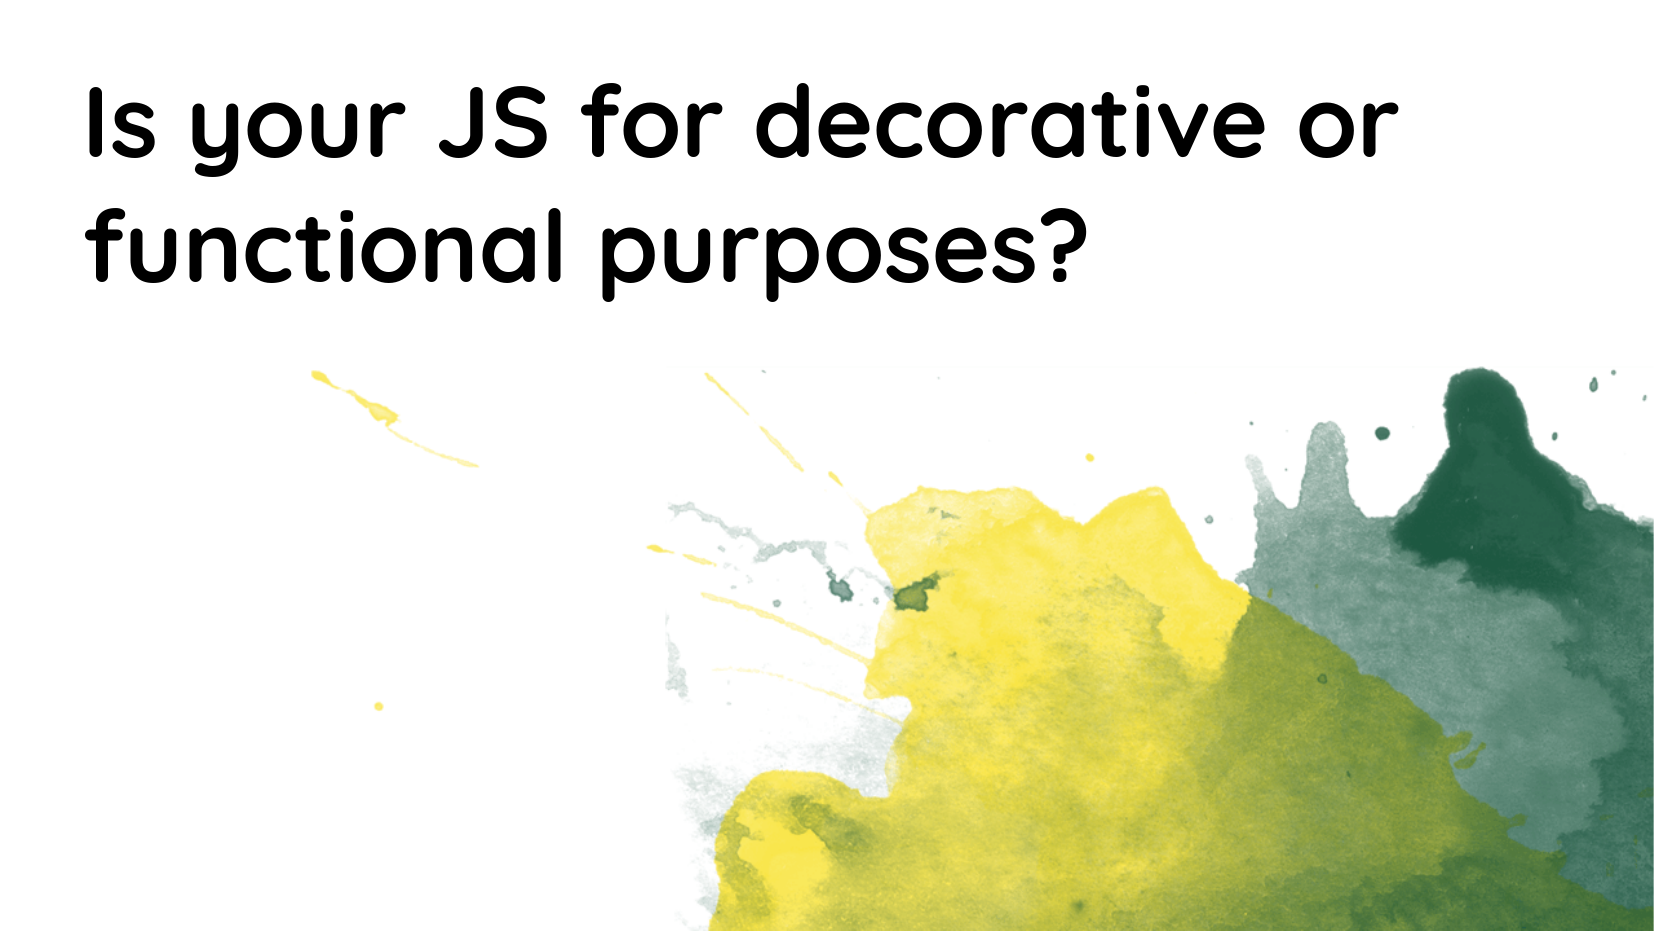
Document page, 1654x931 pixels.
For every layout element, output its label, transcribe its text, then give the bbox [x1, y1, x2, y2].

title Is your JS for decorative or functional purposes? [82, 56, 1571, 308]
picture [0, 0, 1654, 931]
